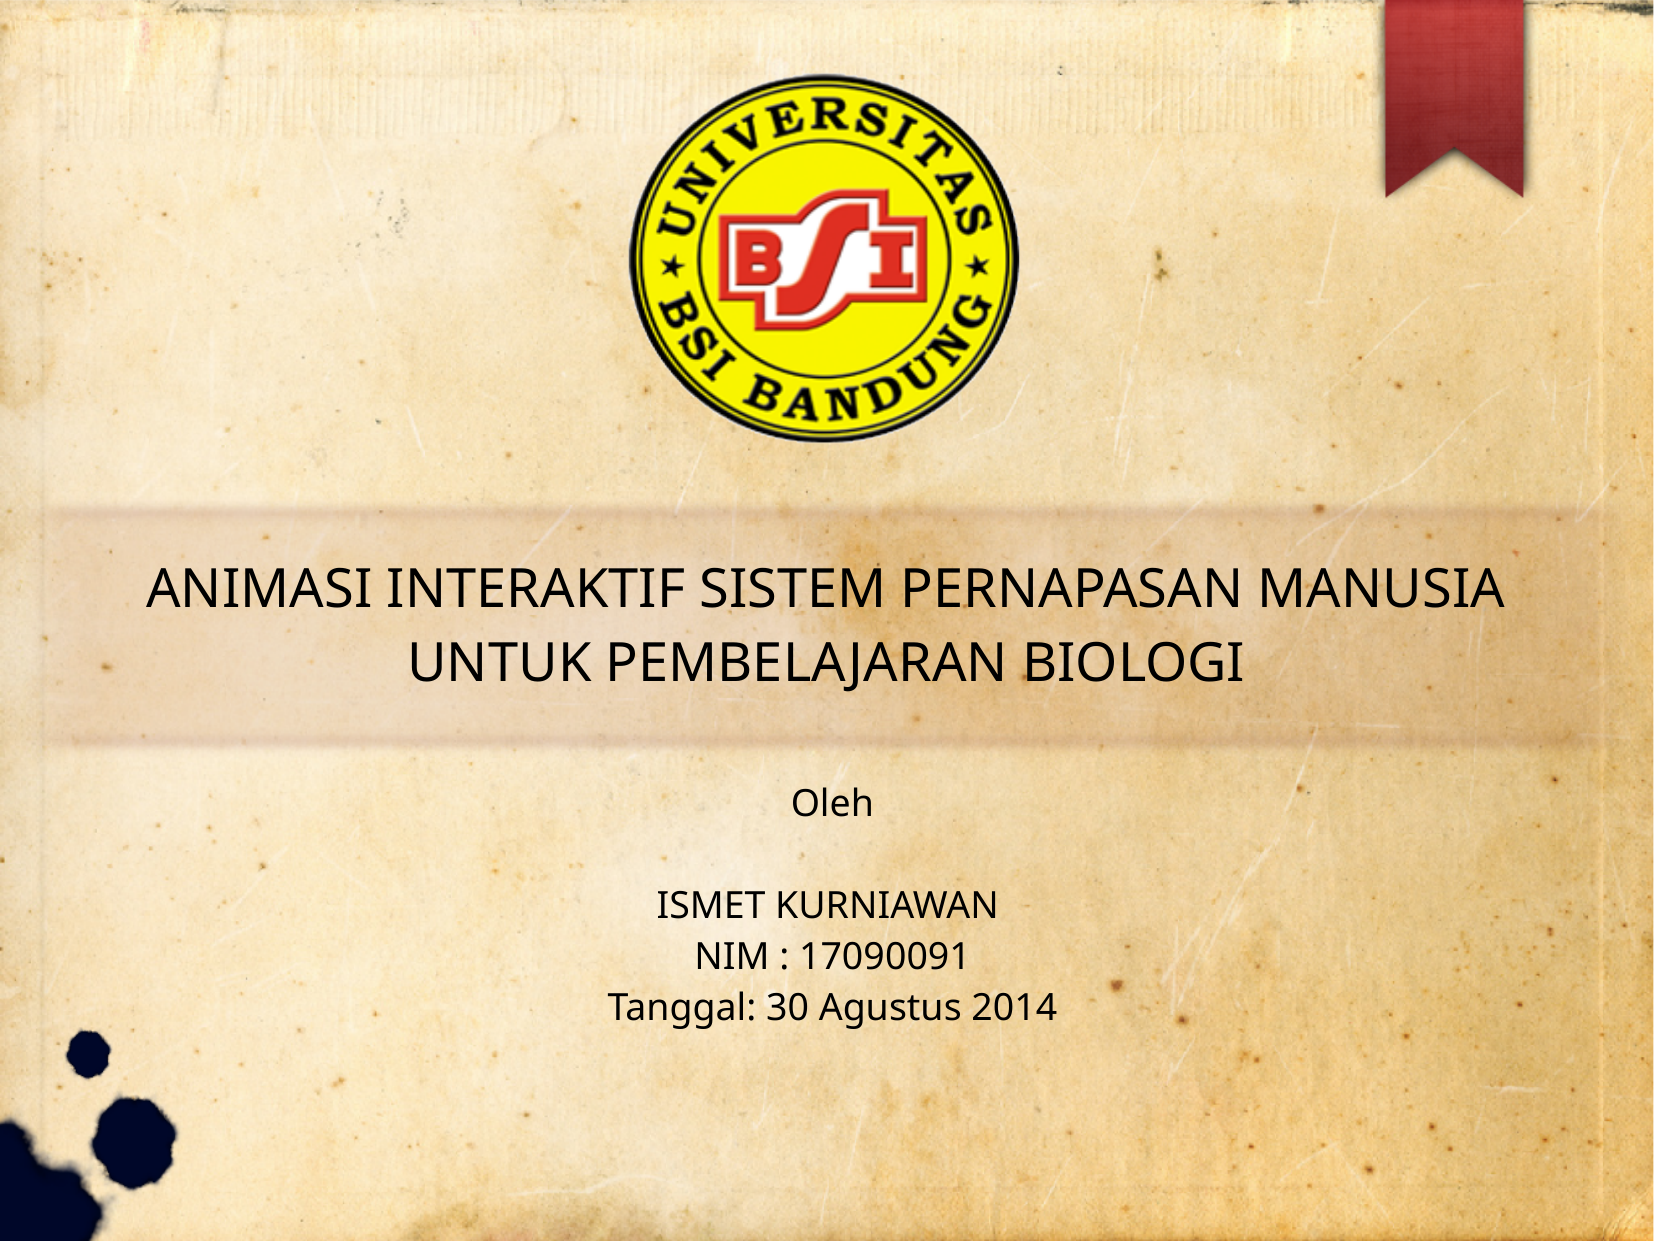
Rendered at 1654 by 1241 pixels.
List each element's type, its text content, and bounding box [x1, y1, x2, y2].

text_box Oleh ISMET KURNIAWAN NIM : 17090091 Tanggal: 30 Agustus 2014 [555, 768, 1111, 1028]
picture [0, 0, 1654, 1241]
title ANIMASI INTERAKTIF SISTEM PERNAPASAN MANUSIA UNTUK PEMBELAJARAN BIOLOGI [82, 519, 1571, 727]
